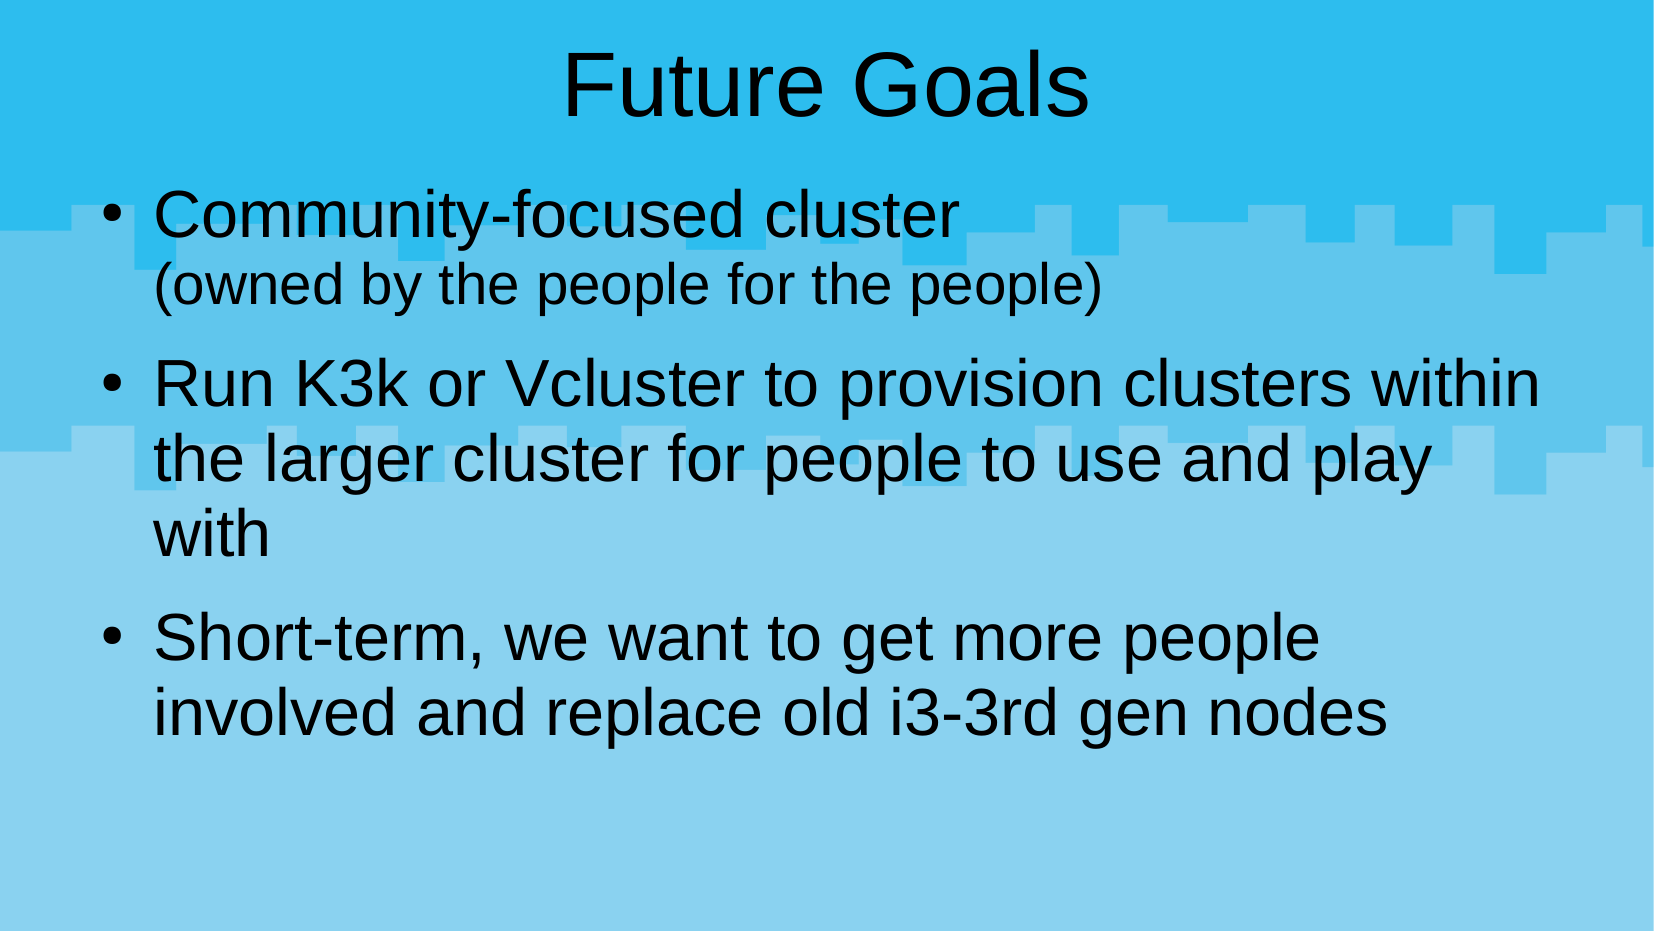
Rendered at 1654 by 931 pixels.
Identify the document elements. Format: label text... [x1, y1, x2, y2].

title Future Goals [82, 7, 1571, 163]
picture [0, 0, 1654, 931]
list Community-focused cluster (owned by the people for the people) Run K3k or Vcluster to provision clusters within the larger cluster for people to use and play with Short-term, we want to get more people involved and replace old i3-3rd gen nodes [82, 177, 1571, 827]
